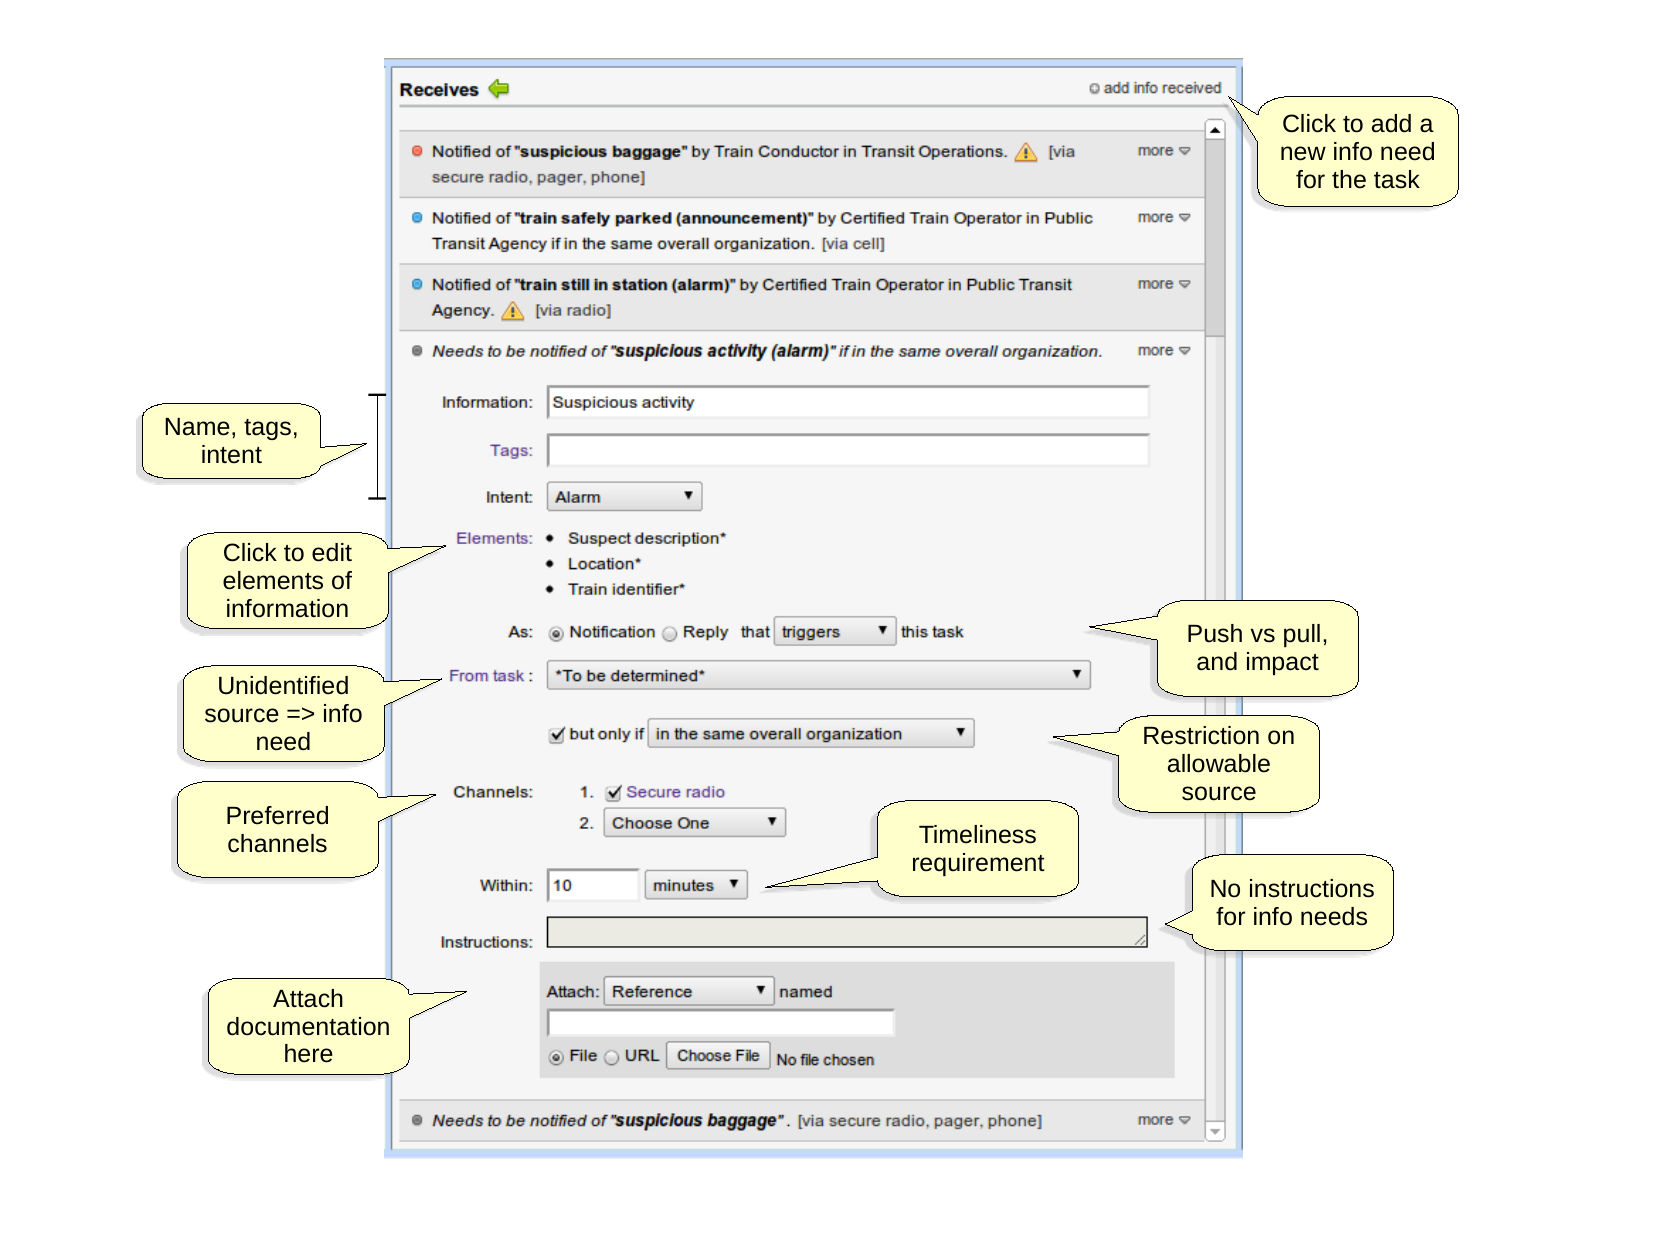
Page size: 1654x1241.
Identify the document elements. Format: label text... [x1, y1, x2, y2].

text_box Click to add a new info need for the task [1228, 96, 1459, 207]
text_box Push vs pull, and impact [1089, 600, 1359, 697]
text_box Preferred channels [177, 781, 436, 878]
text_box Name, tags, intent [142, 403, 367, 479]
text_box Restriction on allowable source [1053, 715, 1320, 813]
text_box Attach documentation here [208, 978, 467, 1075]
text_box Click to edit elements of information [187, 532, 446, 629]
text_box Timeliness requirement [765, 800, 1079, 897]
text_box Unidentified source => info need [183, 665, 442, 762]
text_box No instructions for info needs [1165, 854, 1394, 951]
picture [384, 58, 1243, 1159]
